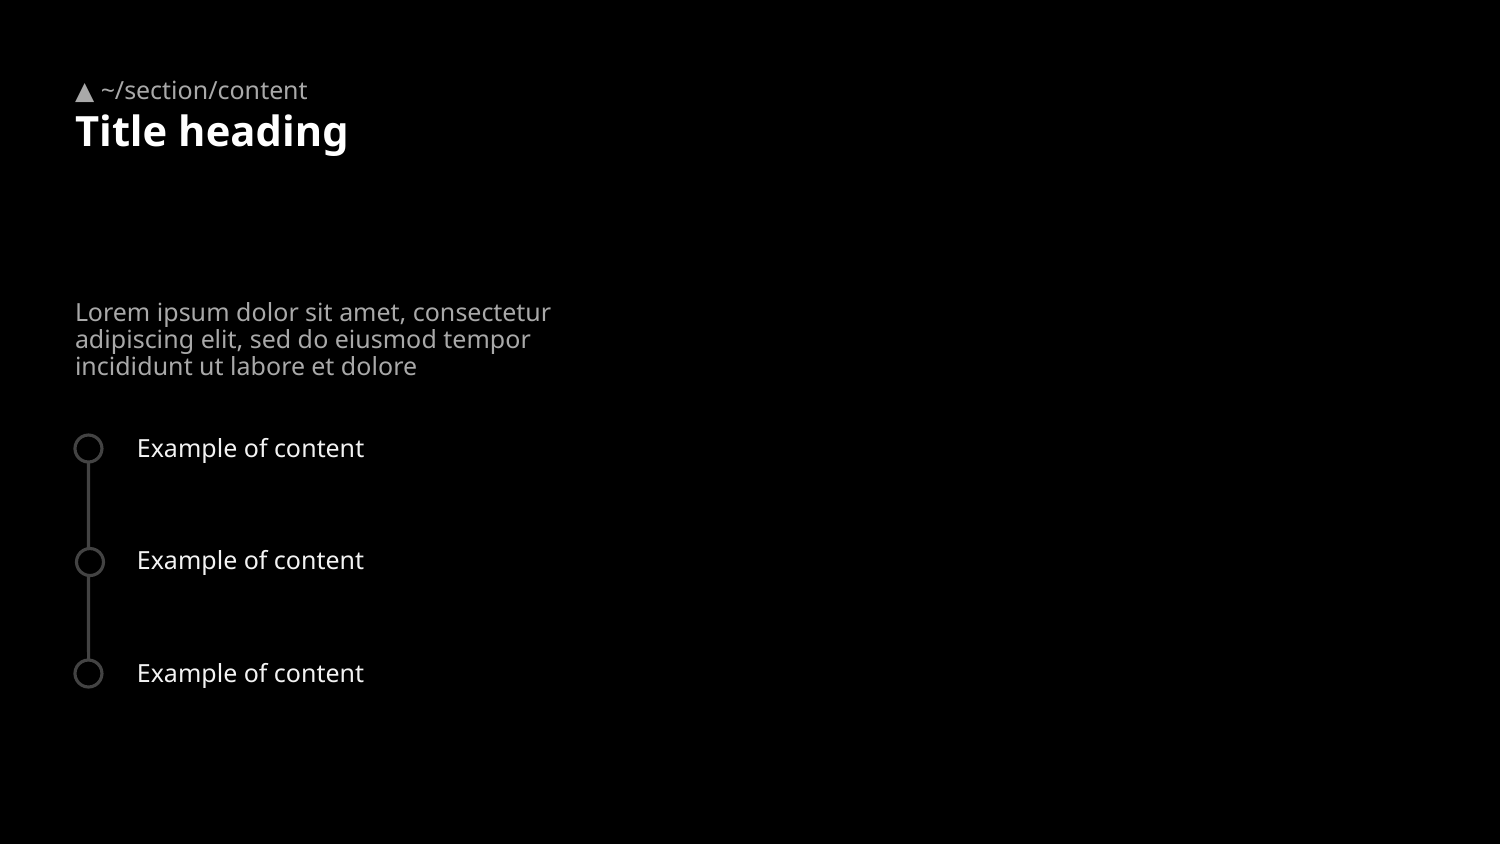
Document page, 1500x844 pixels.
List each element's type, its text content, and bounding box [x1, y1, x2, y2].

text_box Title heading [74, 105, 637, 156]
text_box Example of content [133, 657, 638, 695]
text_box Lorem ipsum dolor sit amet, consectetur adipiscing elit, sed do eiusmod tempor incididunt ut labore et dolore [75, 300, 639, 382]
text_box [76, 548, 104, 576]
text_box Example of content [133, 545, 638, 582]
text_box ▲ ~/section/content [75, 75, 568, 106]
text_box [74, 660, 102, 688]
text_box [74, 435, 102, 463]
text_box Example of content [133, 432, 588, 470]
